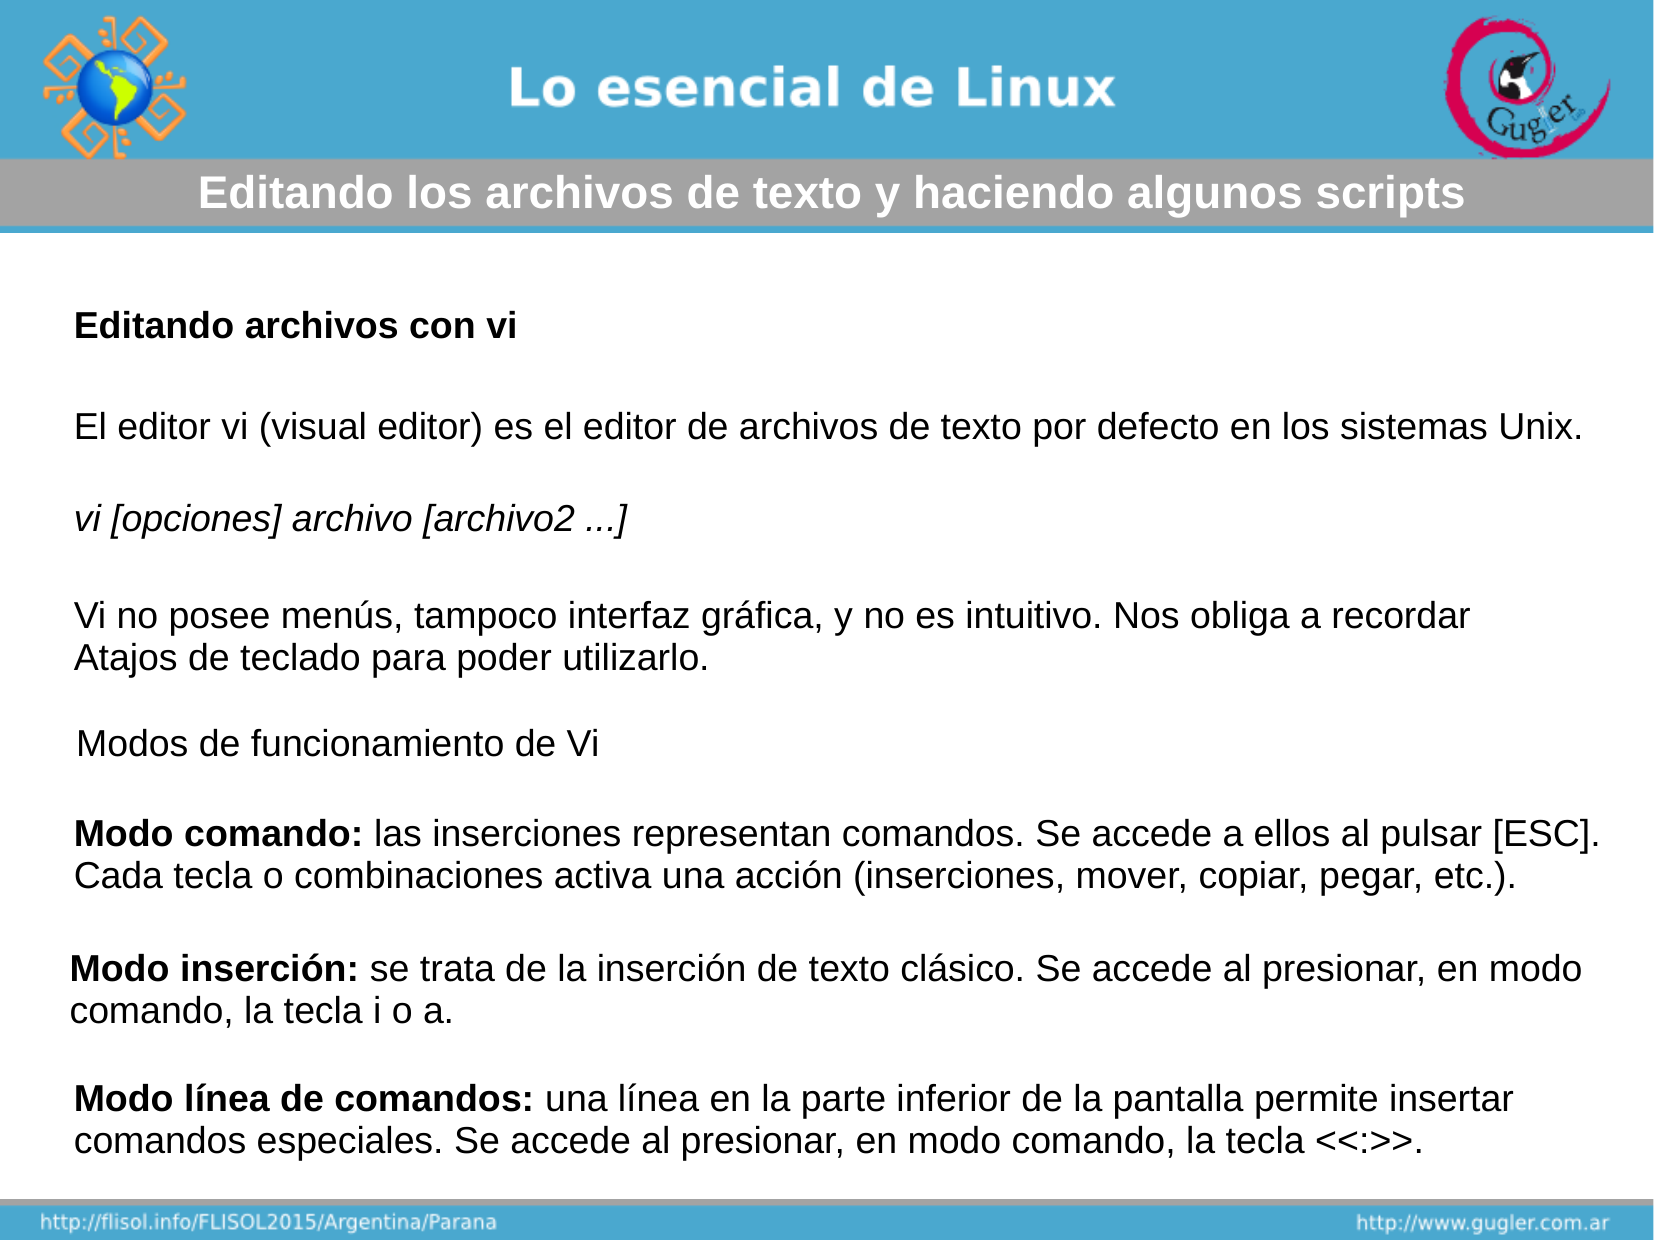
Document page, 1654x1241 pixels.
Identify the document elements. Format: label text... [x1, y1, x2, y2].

picture [0, 1199, 1654, 1240]
text_box Editando los archivos de texto y haciendo algunos scripts [183, 159, 1483, 226]
picture [0, 0, 1654, 233]
text_box Modo comando: las inserciones representan comandos. Se accede a ellos al pulsar [ESC]. Cada tecla o combinaciones activa una acción (inserciones, mover, copiar, pegar, etc.). [59, 805, 1617, 905]
text_box Modo línea de comandos: una línea en la parte inferior de la pantalla permite insertar comandos especiales. Se accede al presionar, en modo comando, la tecla <<:>>. [59, 1070, 1540, 1170]
text_box Editando archivos con vi [59, 297, 1630, 355]
text_box Vi no posee menús, tampoco interfaz gráfica, y no es intuitivo. Nos obliga a recordar Atajos de teclado para poder utilizarlo. [59, 586, 1571, 703]
text_box El editor vi (visual editor) es el editor de archivos de texto por defecto en los sistemas Unix. [59, 397, 1630, 455]
text_box Modo inserción: se trata de la inserción de texto clásico. Se accede al presionar, en modo comando, la tecla i o a. [54, 940, 1598, 1040]
text_box Modos de funcionamiento de Vi [61, 714, 615, 772]
text_box vi [opciones] archivo [archivo2 ...] [59, 490, 1430, 547]
